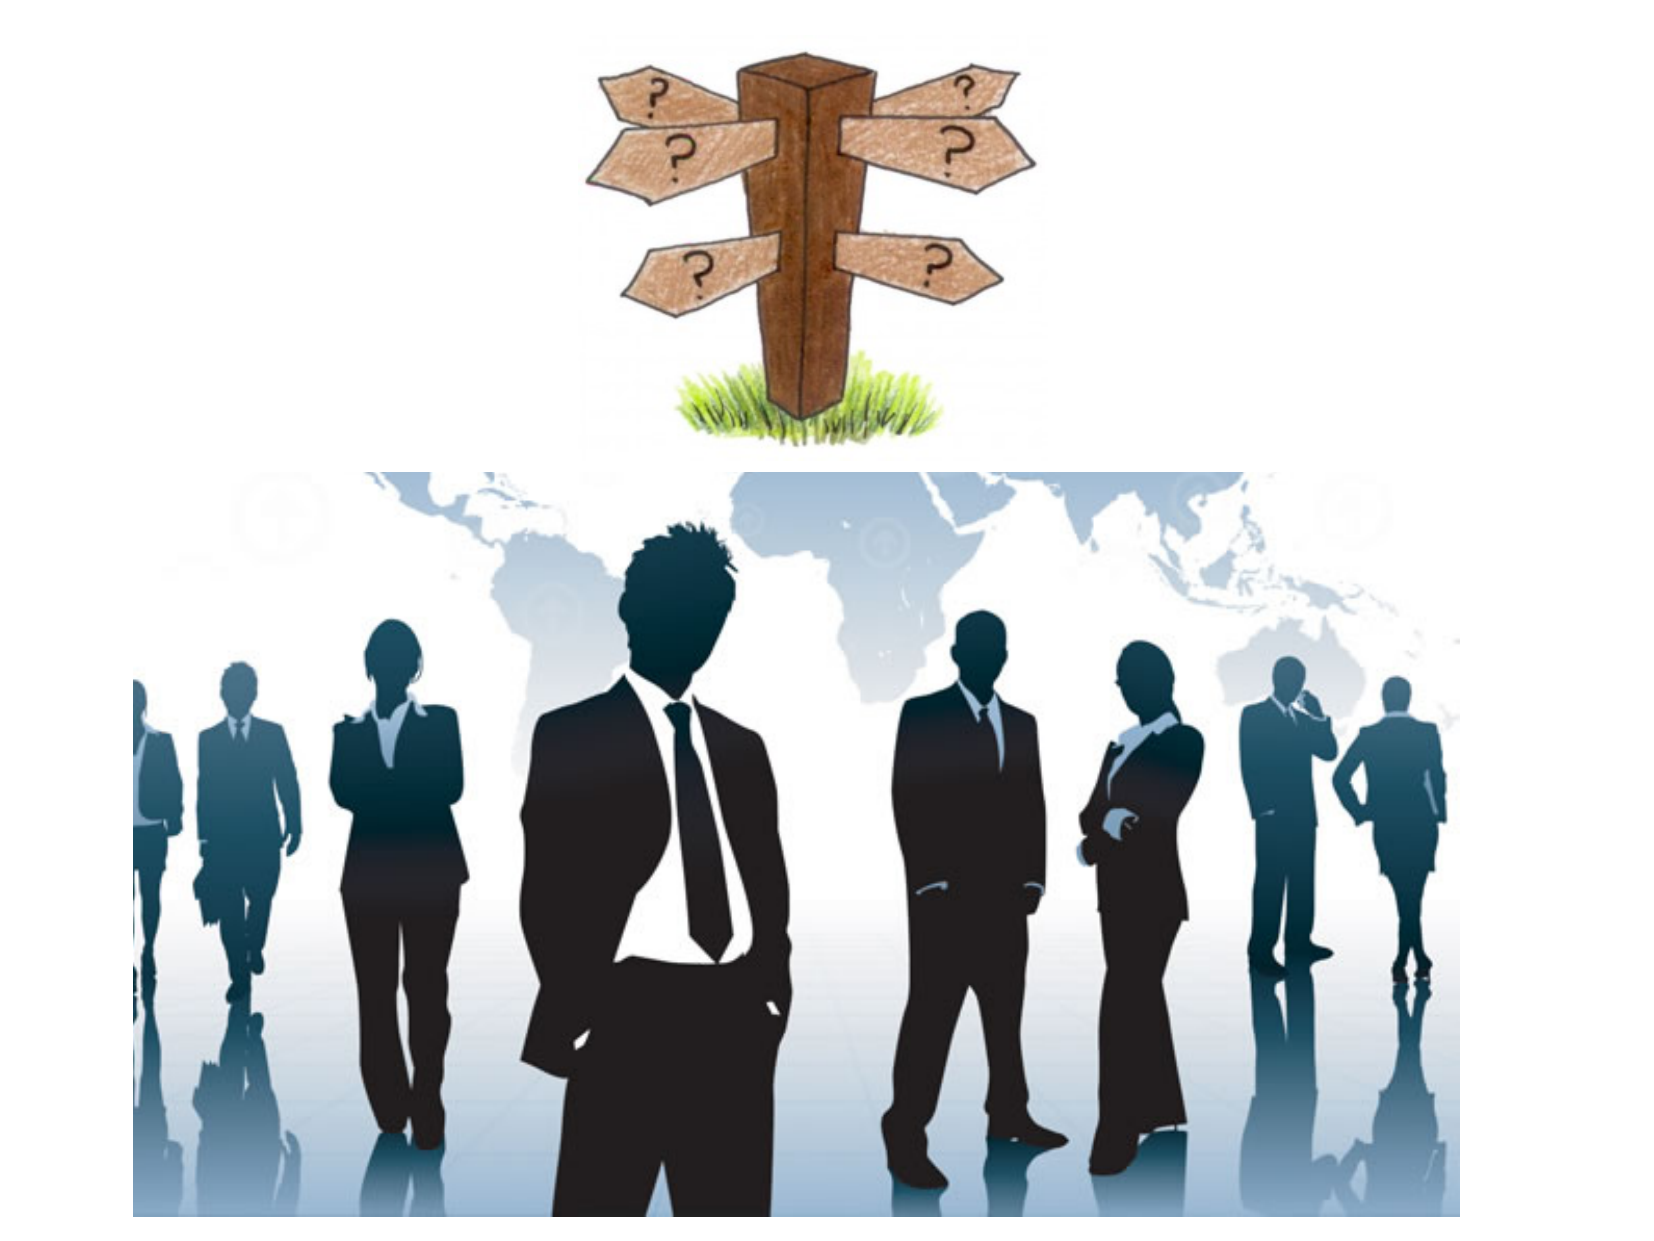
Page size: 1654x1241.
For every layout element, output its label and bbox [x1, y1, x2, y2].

picture [578, 35, 1048, 461]
picture [133, 472, 1460, 1217]
